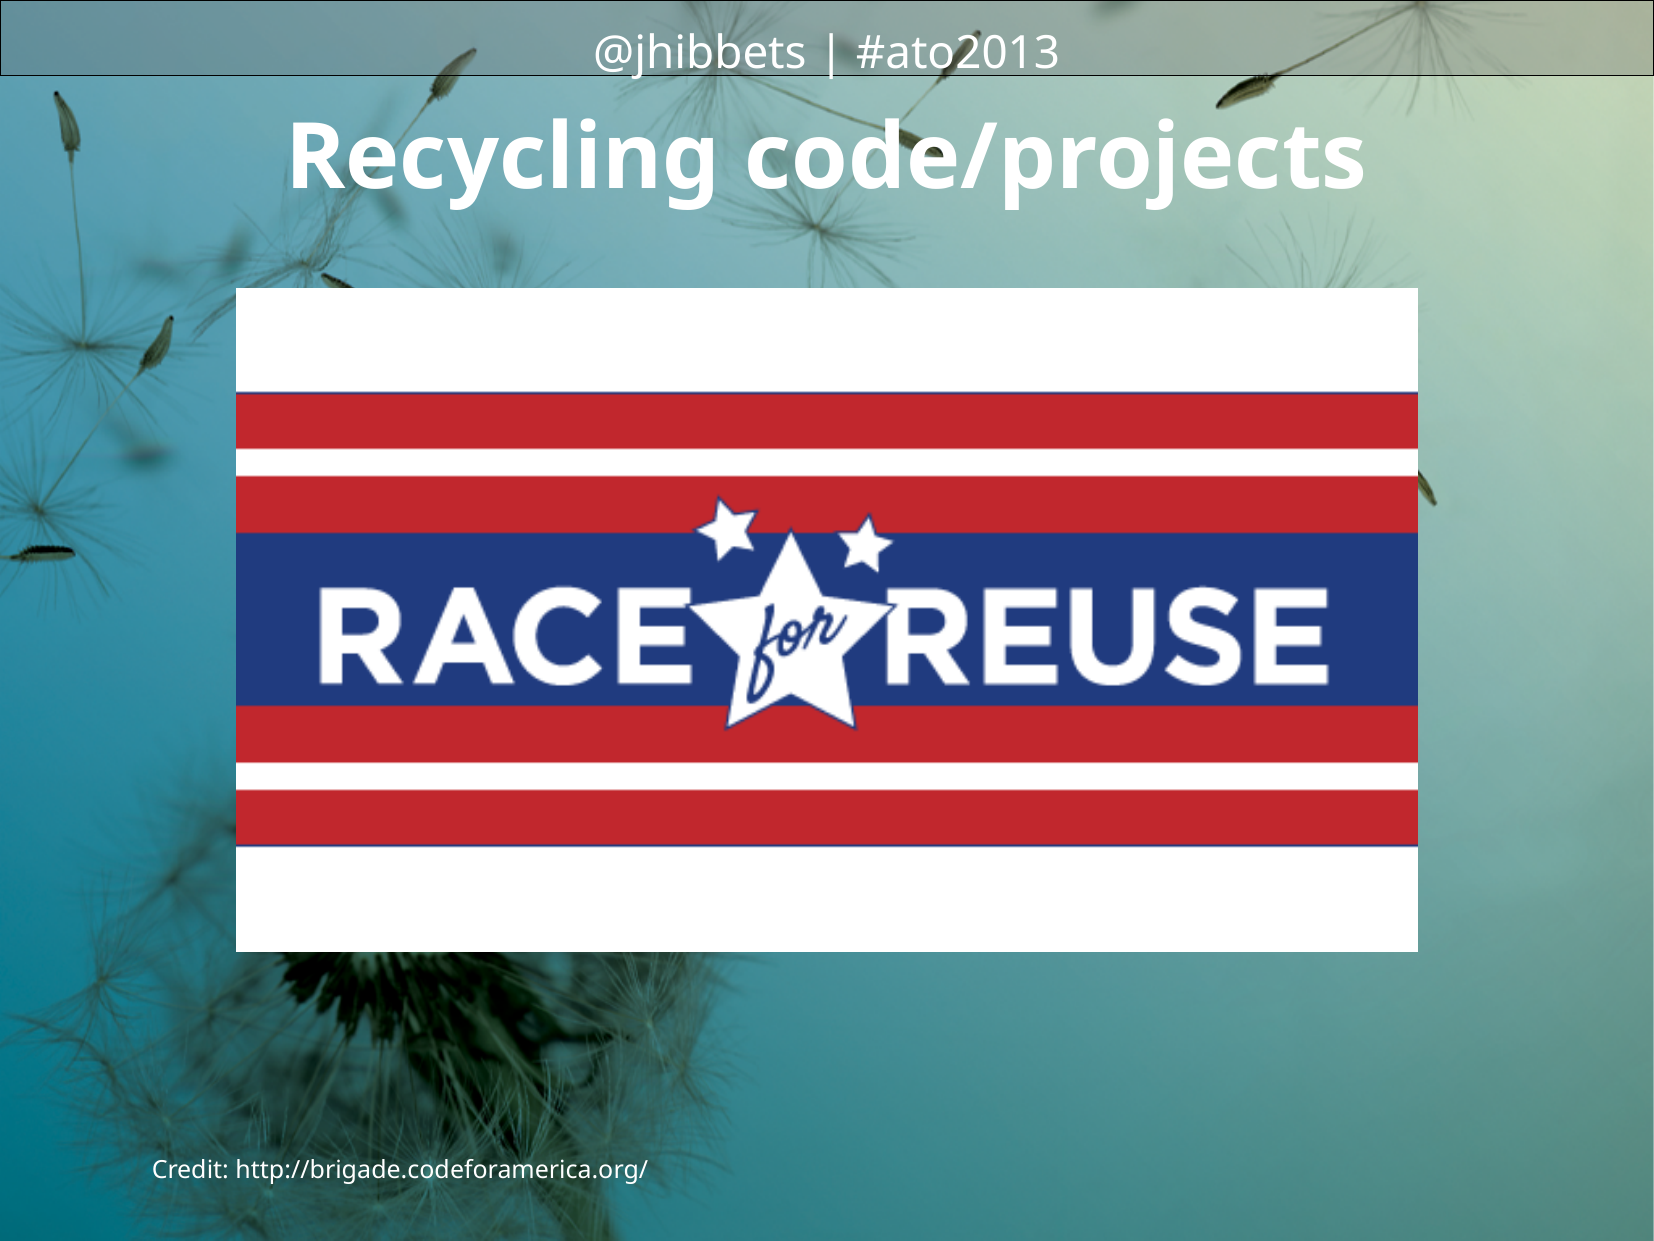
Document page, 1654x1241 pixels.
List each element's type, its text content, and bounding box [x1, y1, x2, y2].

title Recycling code/projects [82, 49, 1571, 257]
text_box Credit: http://brigade.codeforamerica.org/ [137, 1144, 671, 1188]
picture [0, 76, 1654, 1241]
